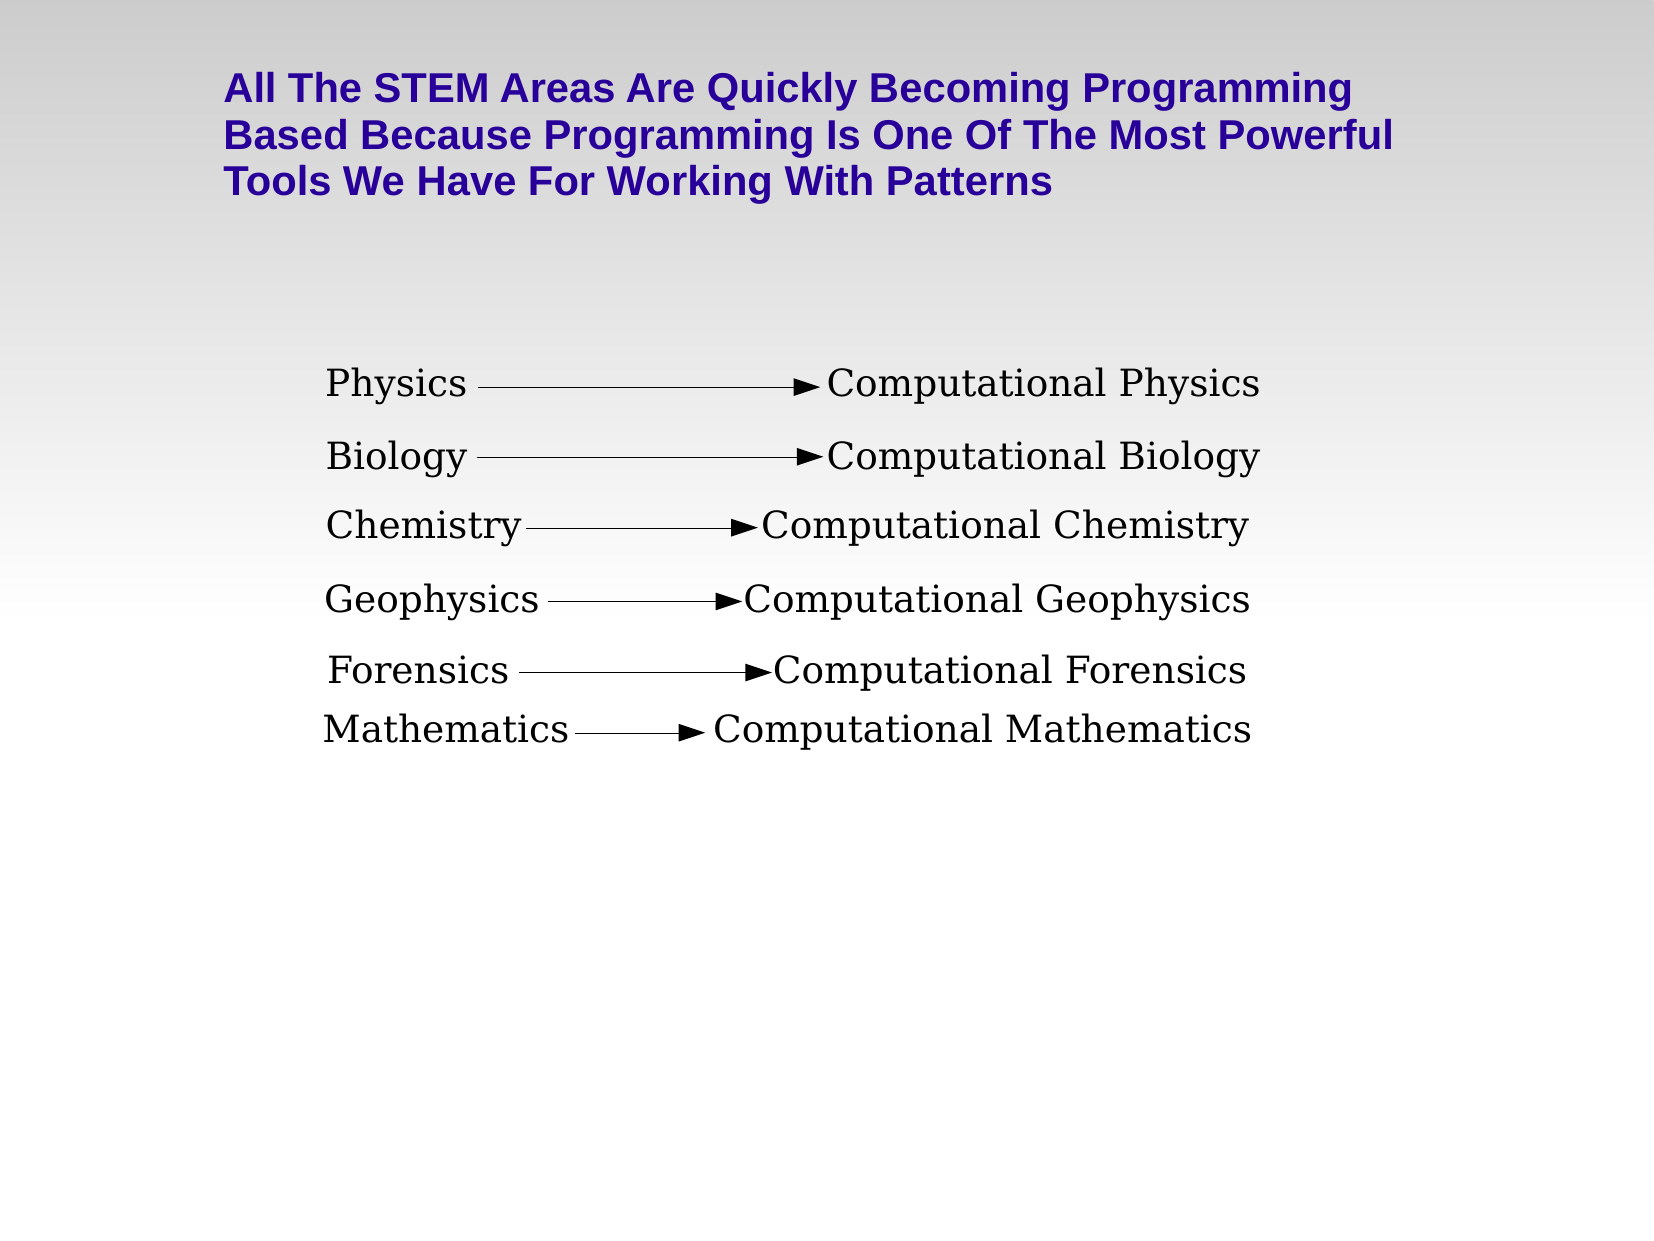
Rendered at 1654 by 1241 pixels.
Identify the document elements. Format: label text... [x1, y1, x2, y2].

chart [290, 333, 1281, 798]
text_box All The STEM Areas Are Quickly Becoming Programming Based Because Programming Is One Of The Most Powerful Tools We Have For Working With Patterns [137, 57, 1488, 235]
